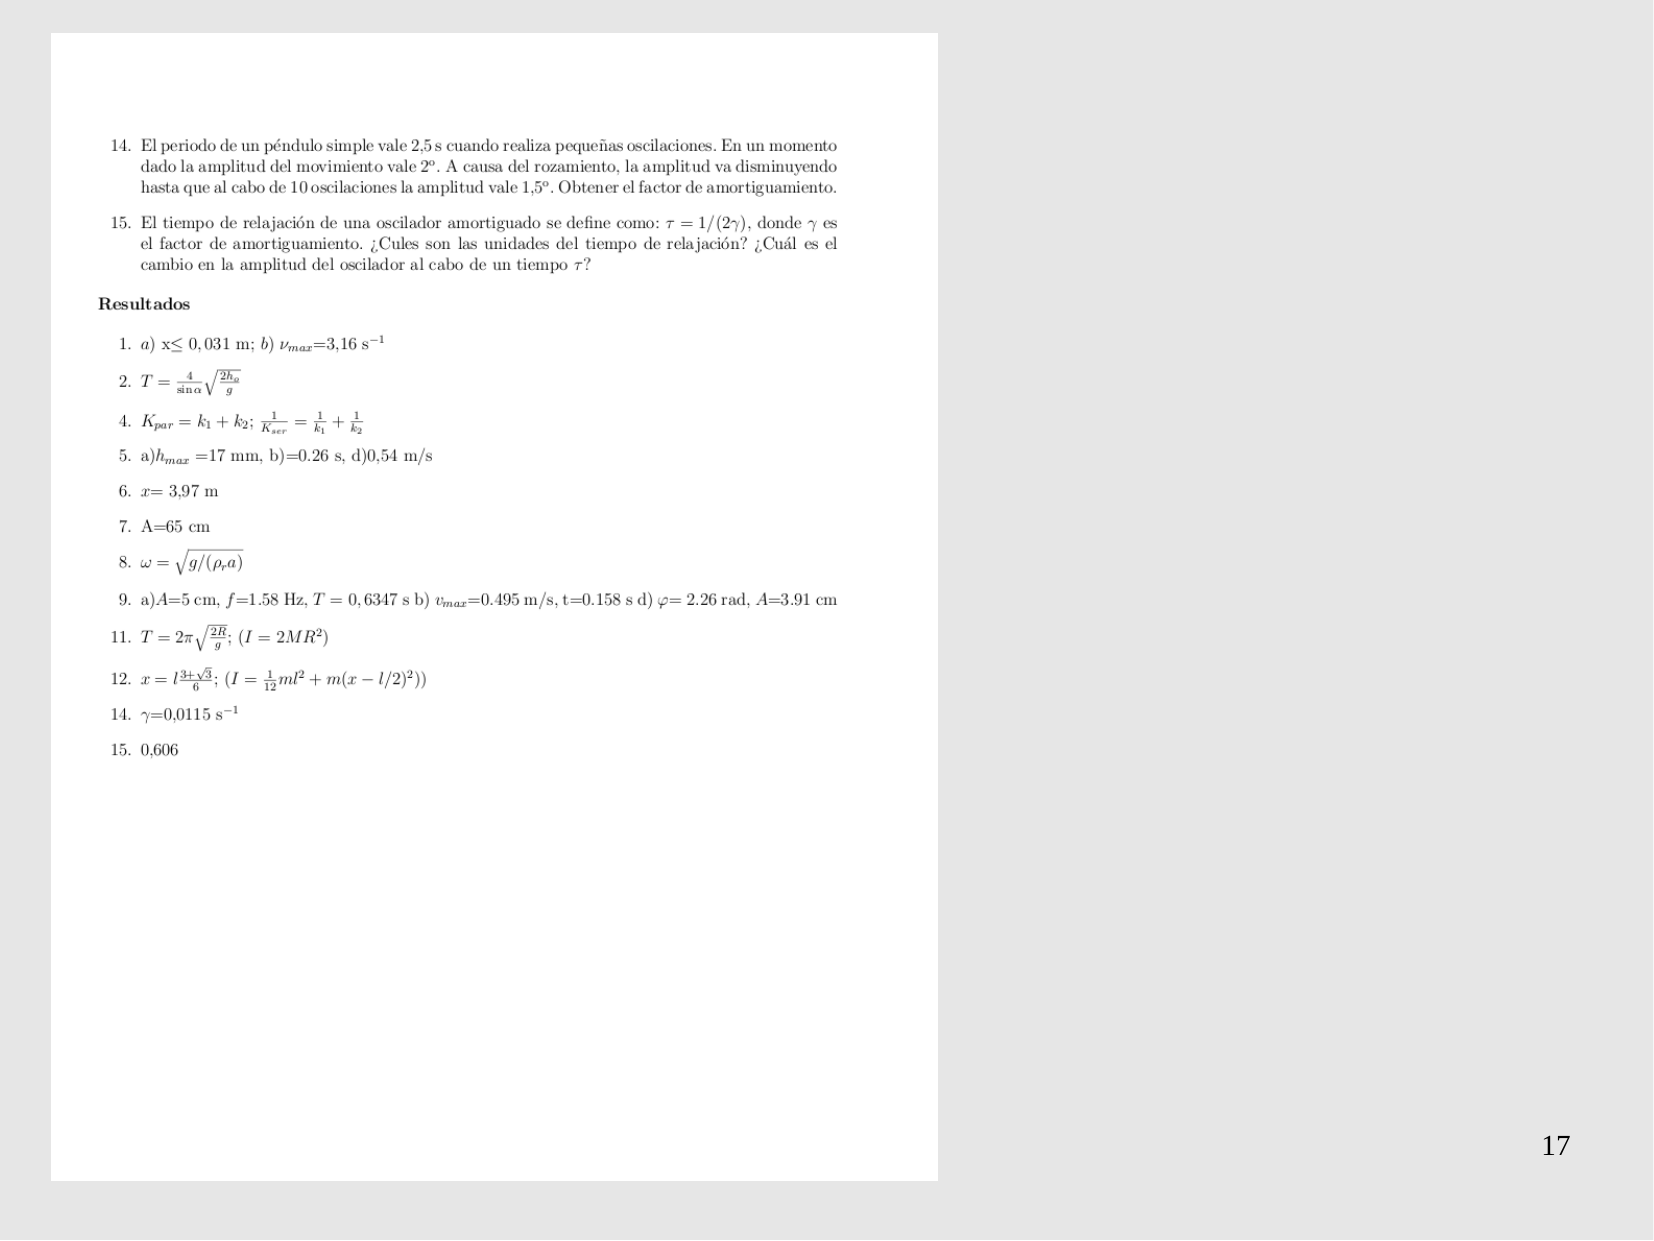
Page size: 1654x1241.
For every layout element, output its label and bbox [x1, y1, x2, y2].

picture [51, 33, 938, 1181]
